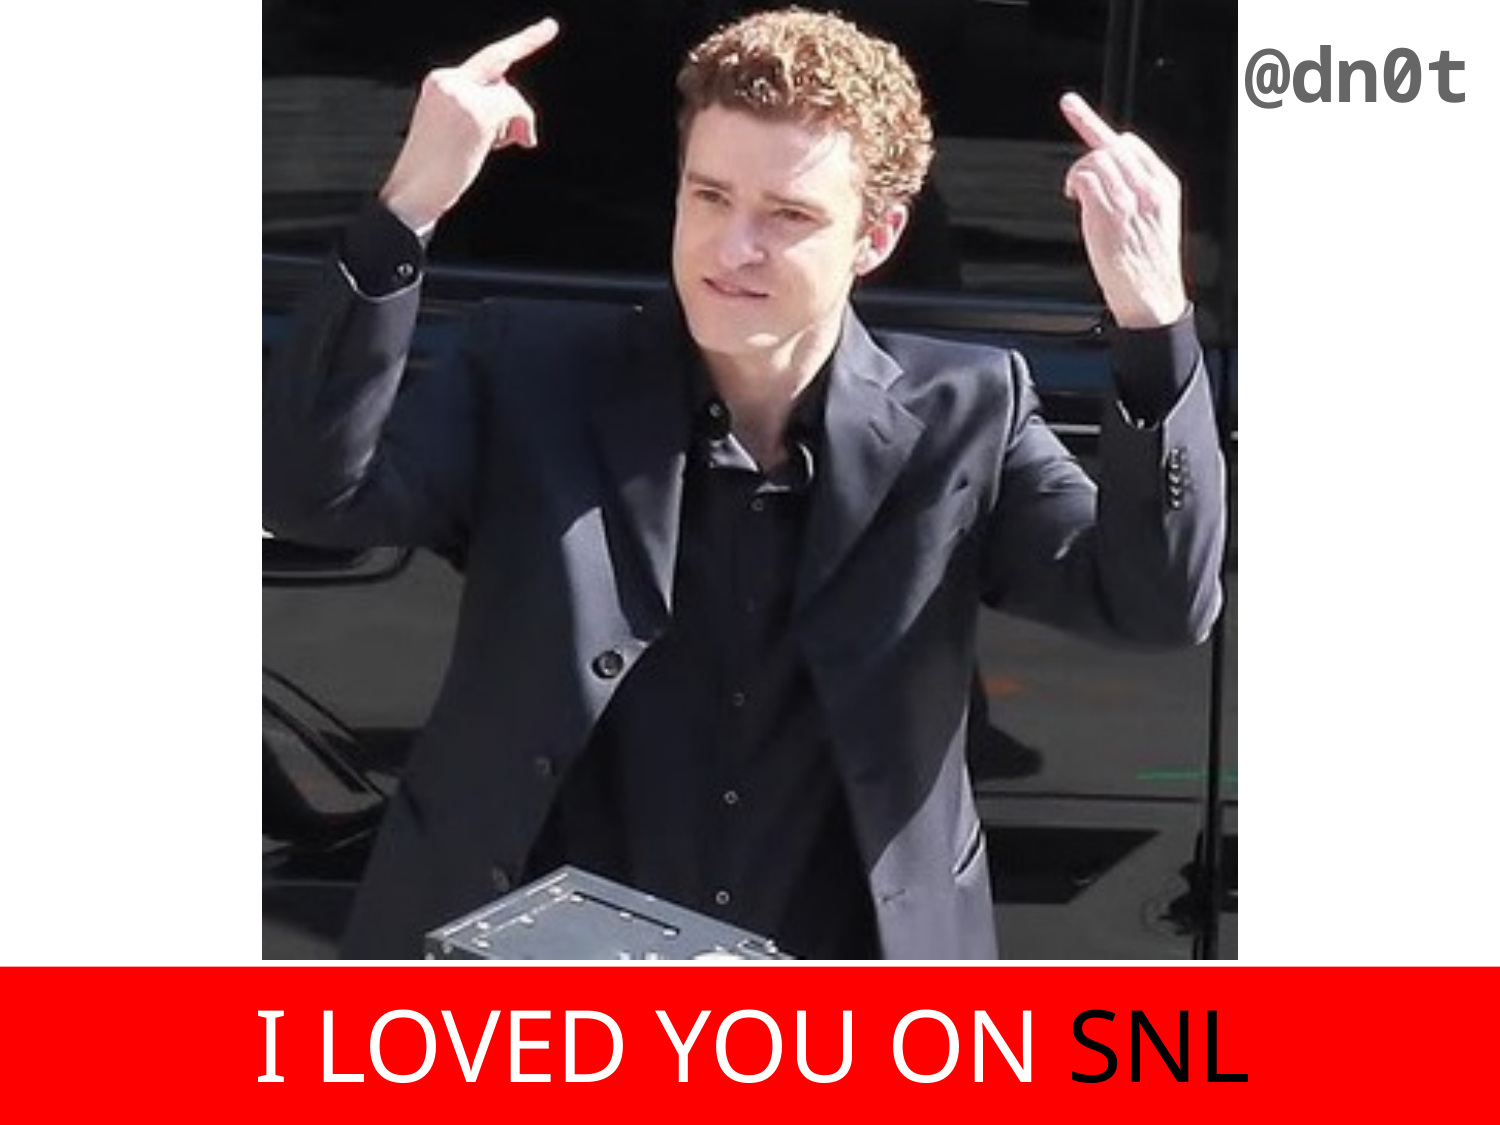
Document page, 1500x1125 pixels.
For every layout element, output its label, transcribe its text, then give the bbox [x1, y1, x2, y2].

list I LOVED YOU ON SNL [28, 974, 1478, 1111]
picture [262, 0, 1238, 961]
